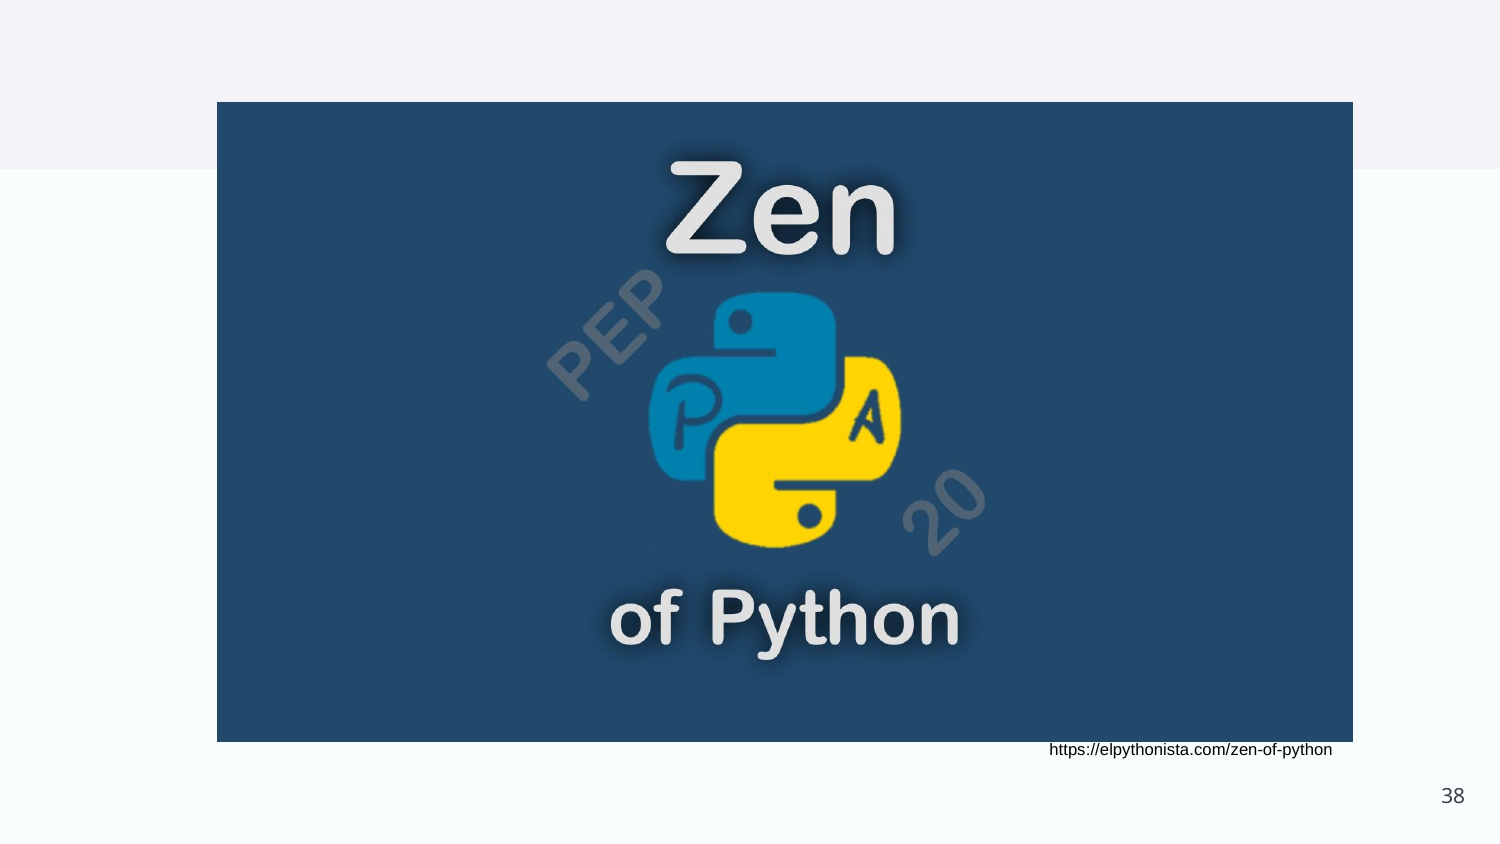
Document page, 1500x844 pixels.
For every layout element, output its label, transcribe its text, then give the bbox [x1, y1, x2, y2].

slide_number <number> [1389, 764, 1480, 830]
text_box https://elpythonista.com/zen-of-python [1034, 723, 1352, 774]
picture [217, 102, 1353, 742]
